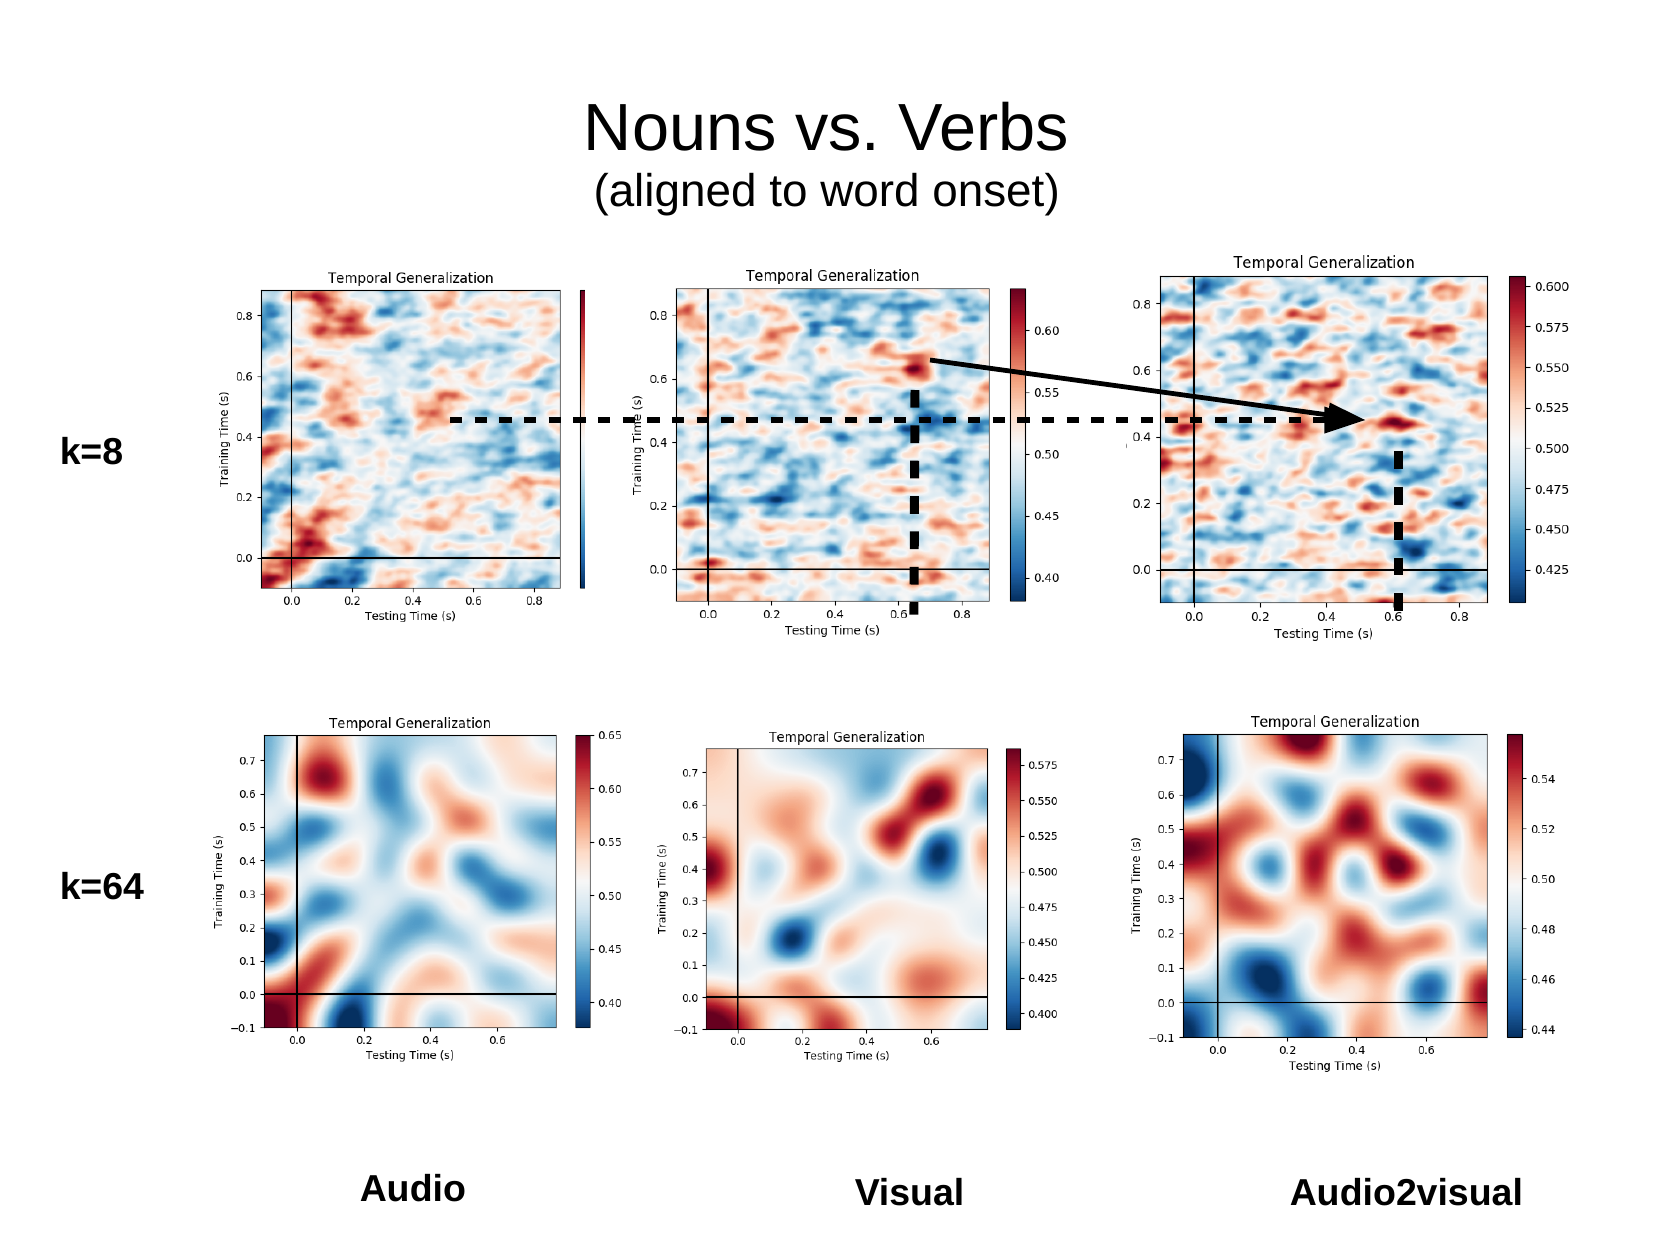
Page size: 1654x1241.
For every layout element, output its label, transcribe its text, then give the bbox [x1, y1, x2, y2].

text_box Audio [345, 1160, 646, 1218]
text_box Visual [840, 1163, 1141, 1221]
picture [174, 224, 1631, 650]
title Nouns vs. Verbs (aligned to word onset) [82, 49, 1571, 257]
picture [179, 686, 1620, 1081]
text_box k=8 [45, 423, 174, 481]
text_box k=64 [45, 858, 179, 916]
text_box Audio2visual [1275, 1163, 1576, 1221]
